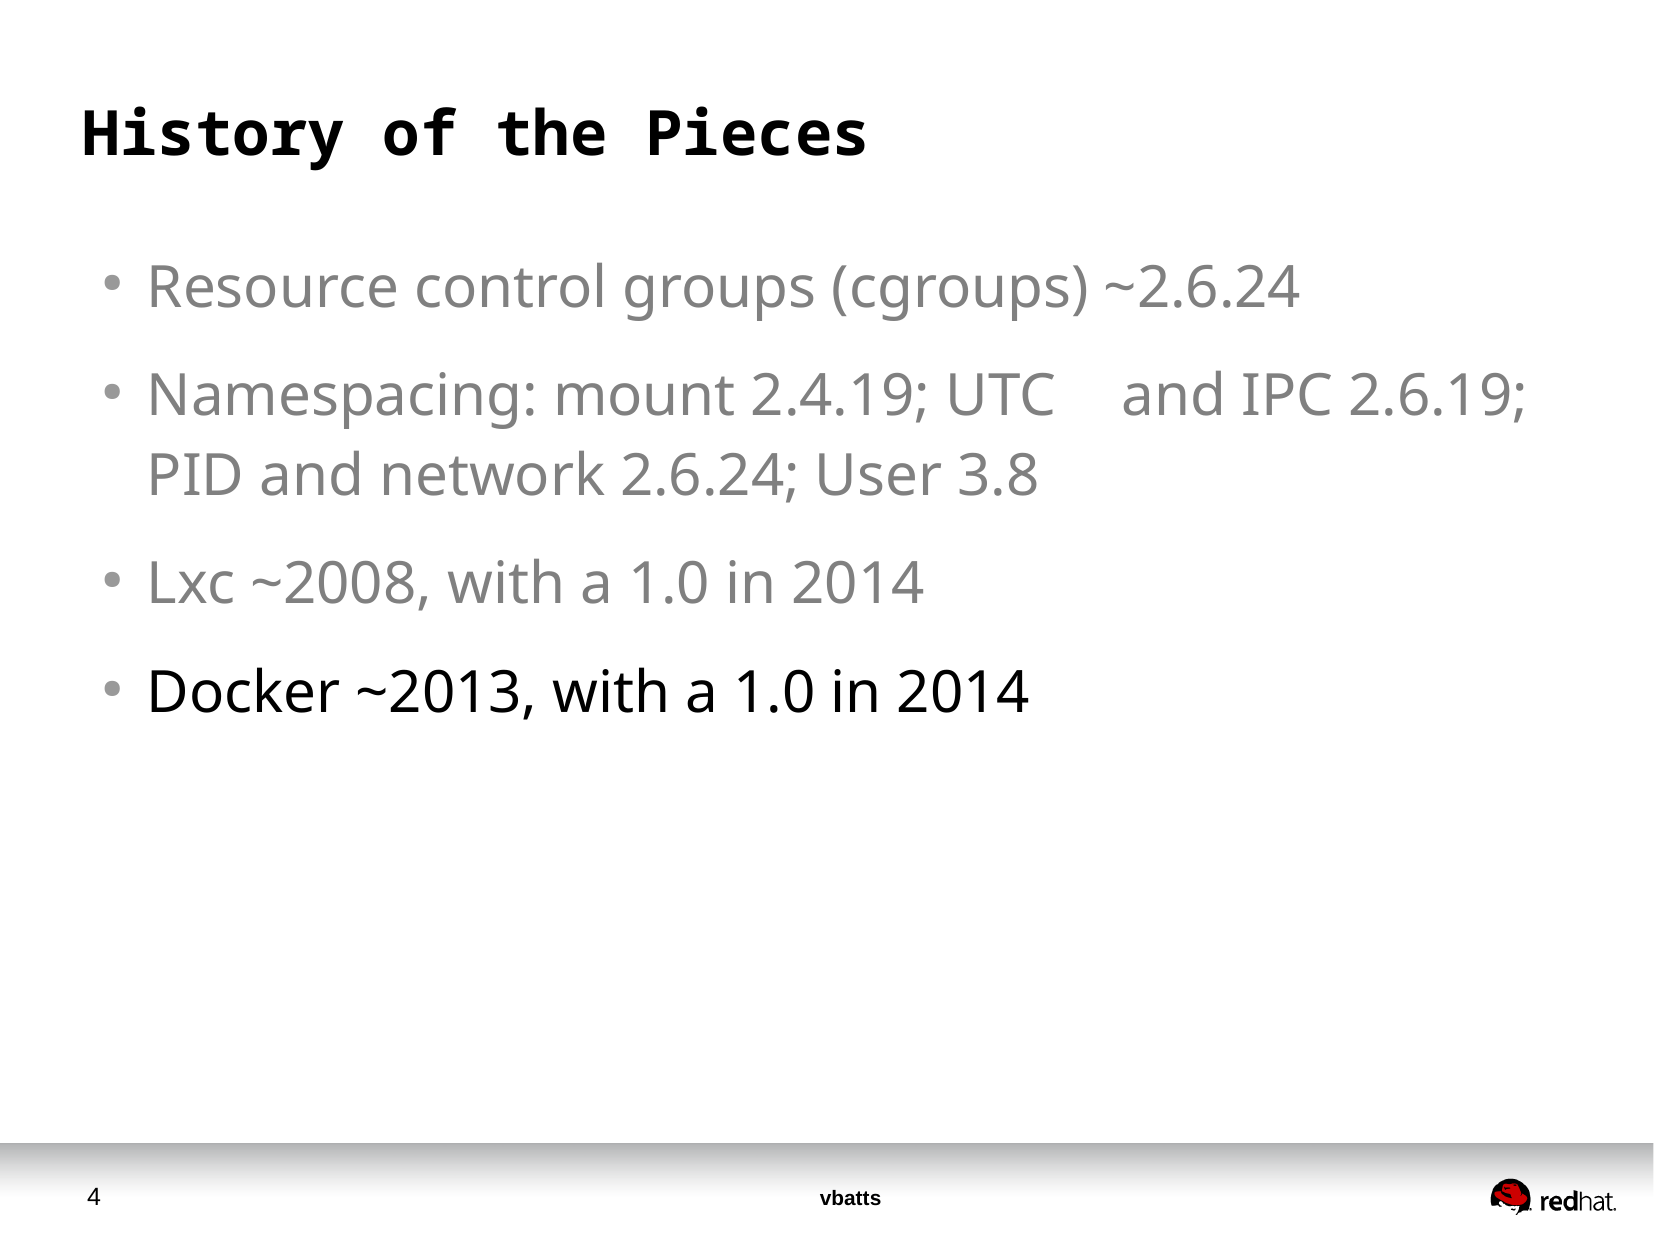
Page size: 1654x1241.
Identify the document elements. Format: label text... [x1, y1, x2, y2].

title History of the Pieces [82, 37, 1571, 226]
picture [0, 1143, 1654, 1241]
list Resource control groups (cgroups) ~2.6.24 Namespacing: mount 2.4.19; UTC and IPC 2.6.19; PID and network 2.6.24; User 3.8 Lxc ~2008, with a 1.0 in 2014 Docker ~2013, with a 1.0 in 2014 [86, 244, 1576, 1039]
